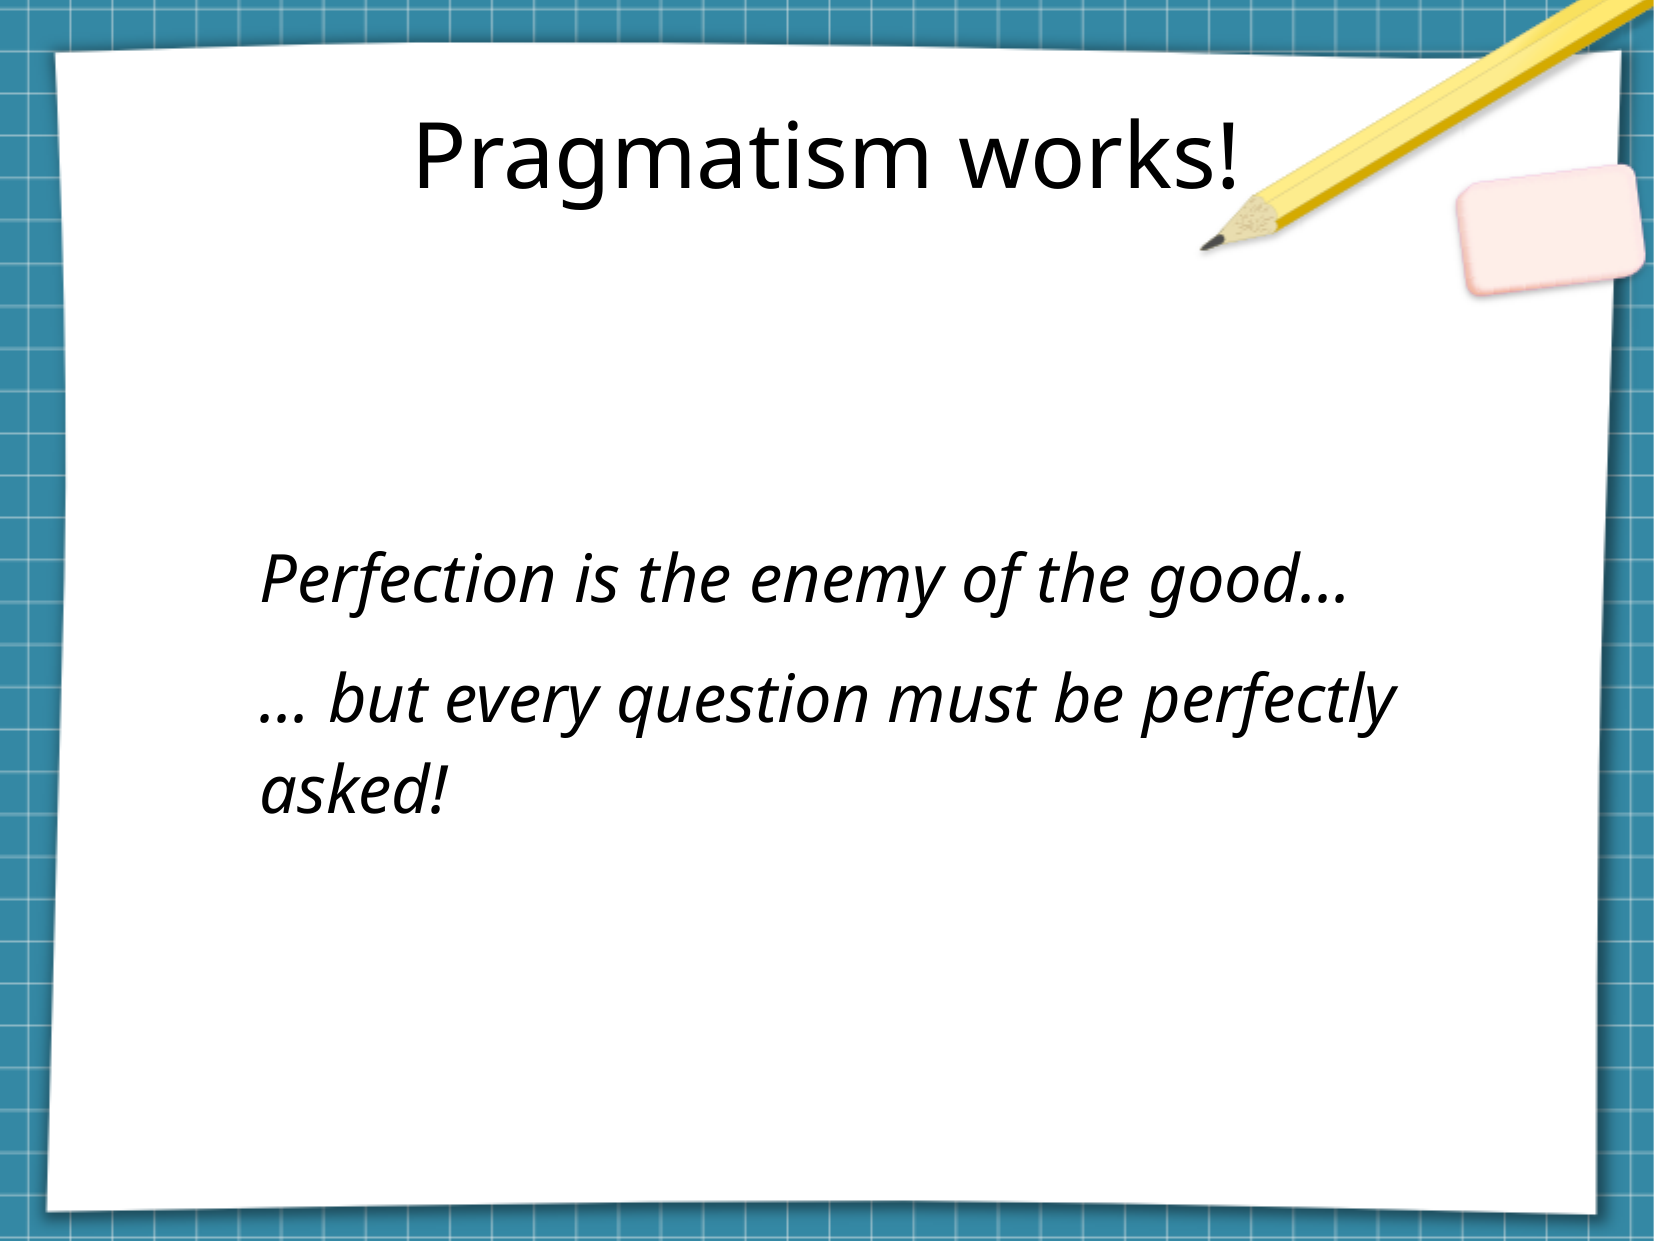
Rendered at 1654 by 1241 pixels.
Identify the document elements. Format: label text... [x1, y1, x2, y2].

picture [0, 0, 1654, 1241]
list Perfection is the enemy of the good... ... but every question must be perfectly asked! [82, 290, 1571, 1010]
title Pragmatism works! [82, 49, 1571, 257]
